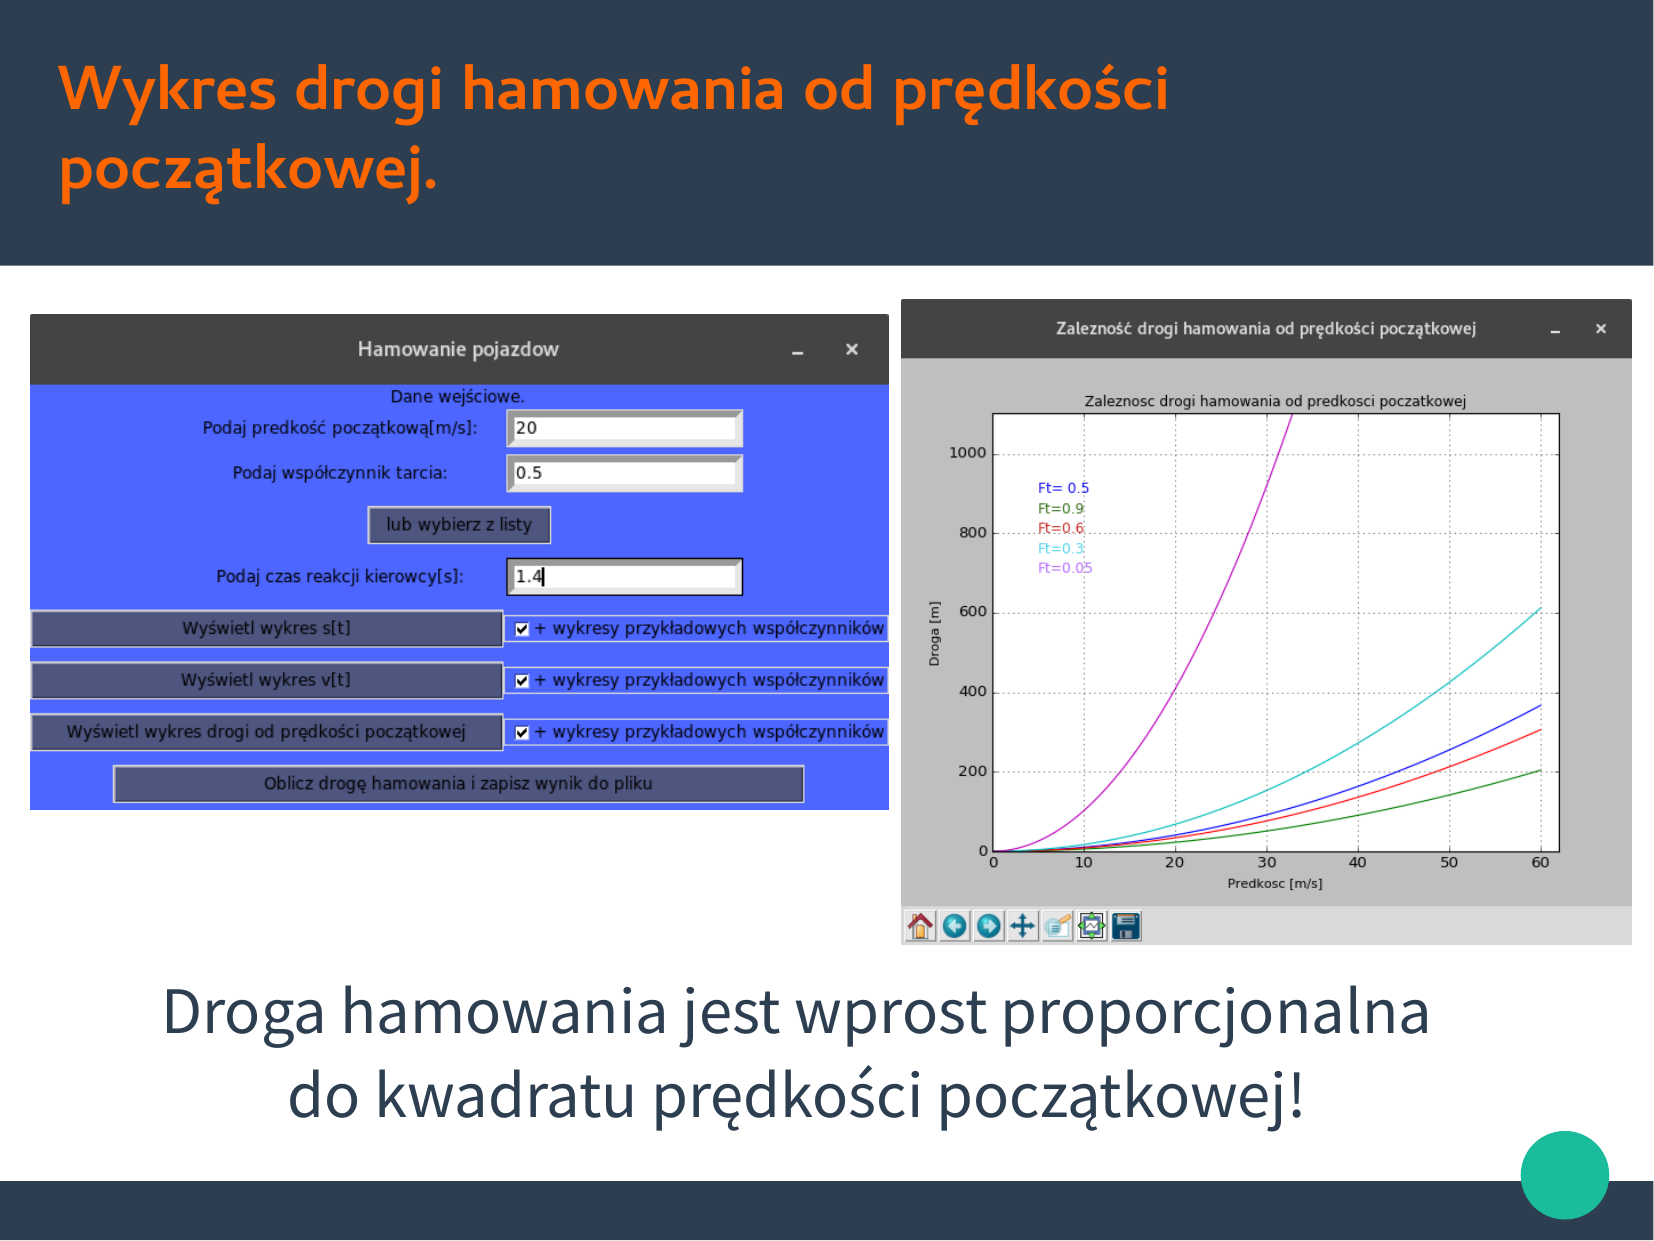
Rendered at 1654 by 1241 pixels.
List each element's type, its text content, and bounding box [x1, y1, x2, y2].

title Wykres drogi hamowania od prędkości początkowej. [59, 49, 1595, 207]
picture [901, 299, 1632, 946]
text_box Droga hamowania jest wprost proporcjonalna do kwadratu prędkości początkowej! [30, 843, 1566, 1241]
picture [30, 314, 889, 811]
